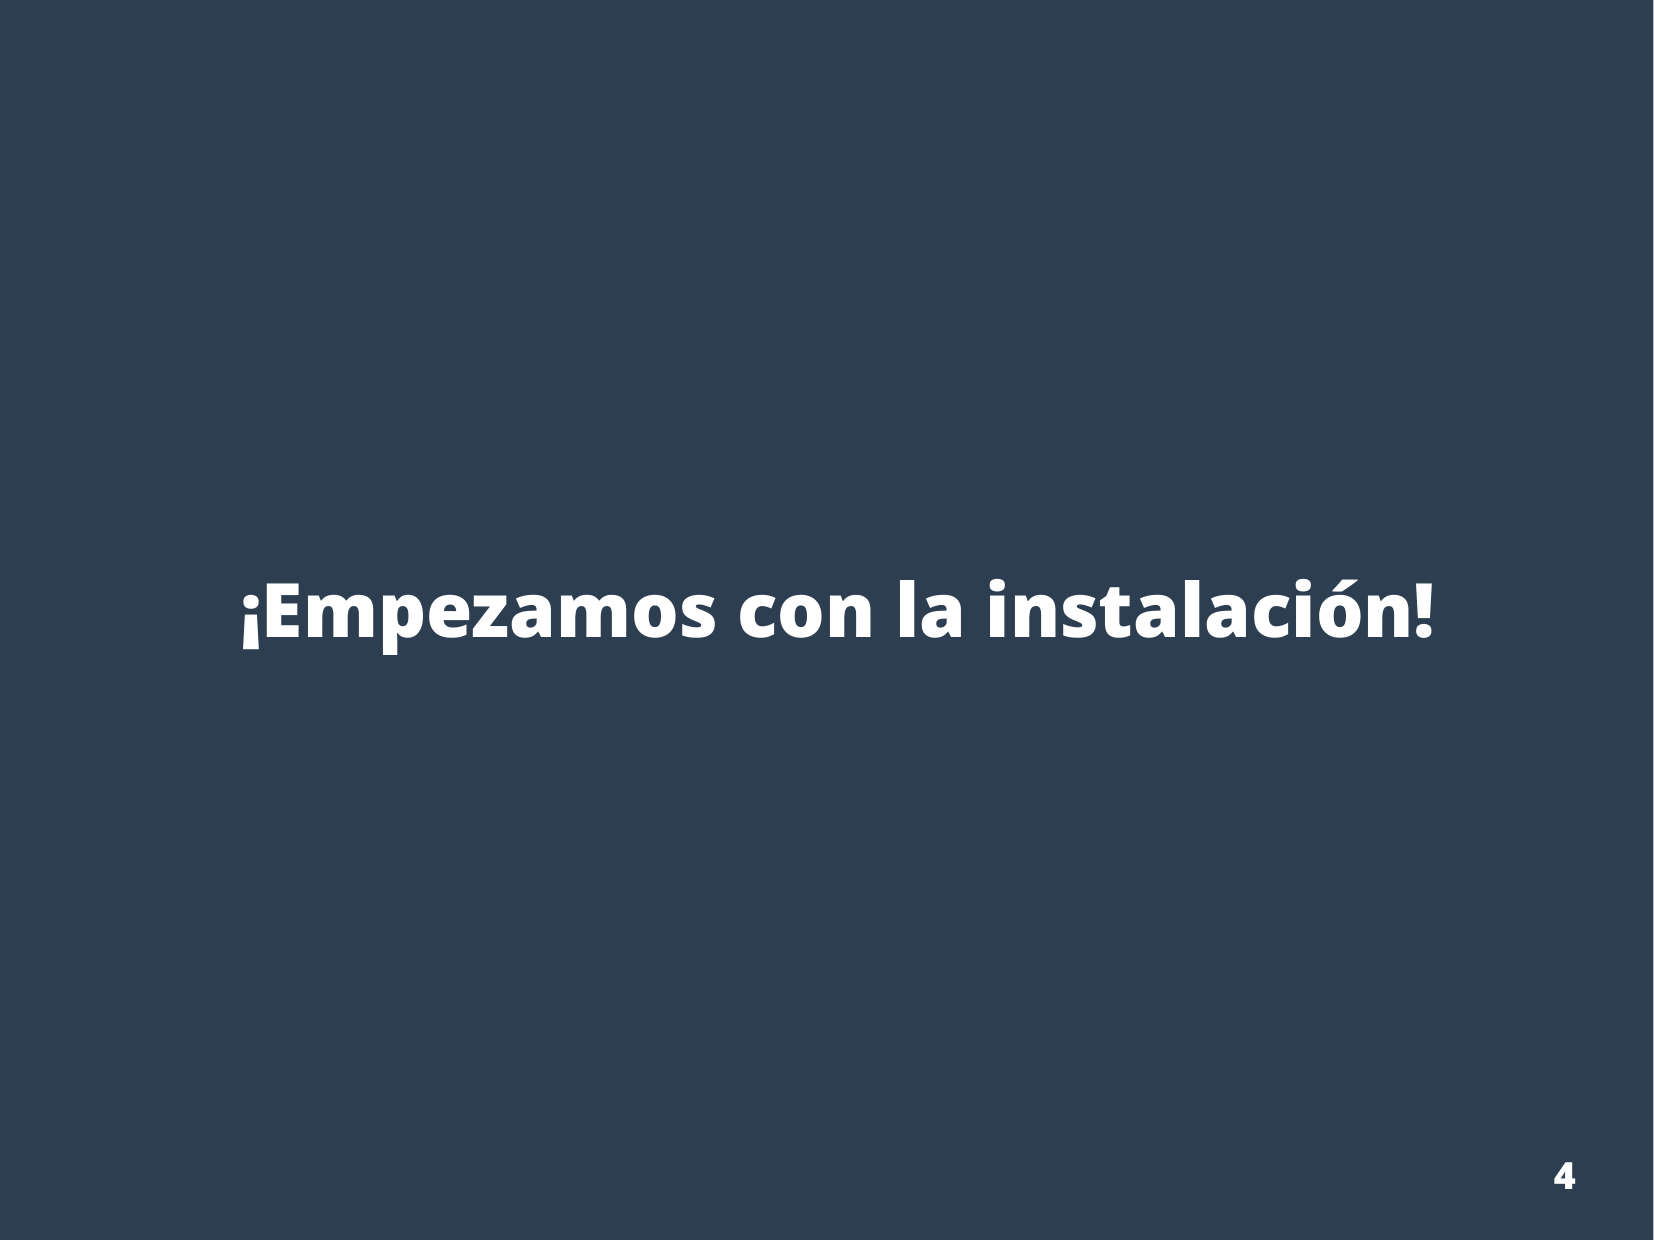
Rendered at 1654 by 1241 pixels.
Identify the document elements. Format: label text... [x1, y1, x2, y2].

title ¡Empezamos con la instalación! [212, 307, 1465, 910]
